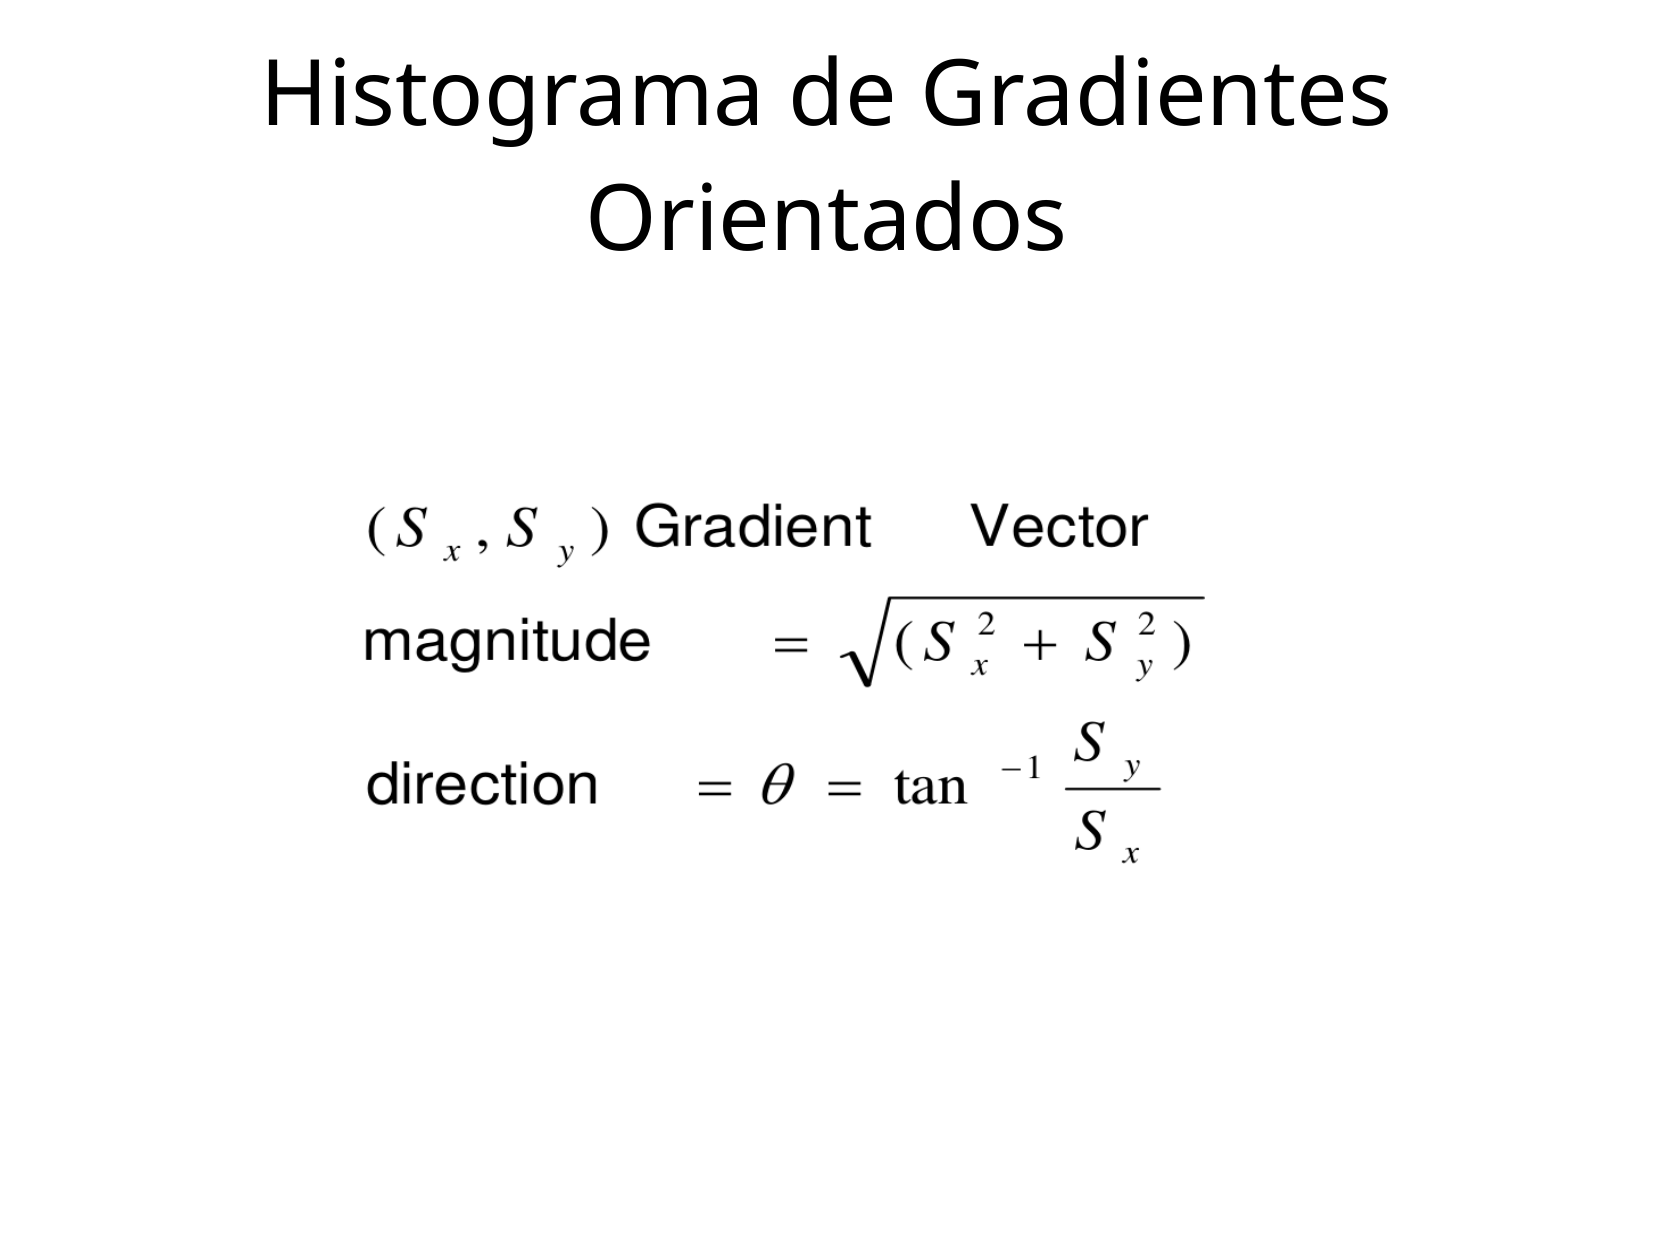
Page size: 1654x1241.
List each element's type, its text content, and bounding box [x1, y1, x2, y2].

picture [342, 472, 1252, 875]
title Histograma de Gradientes Orientados [82, 49, 1571, 257]
